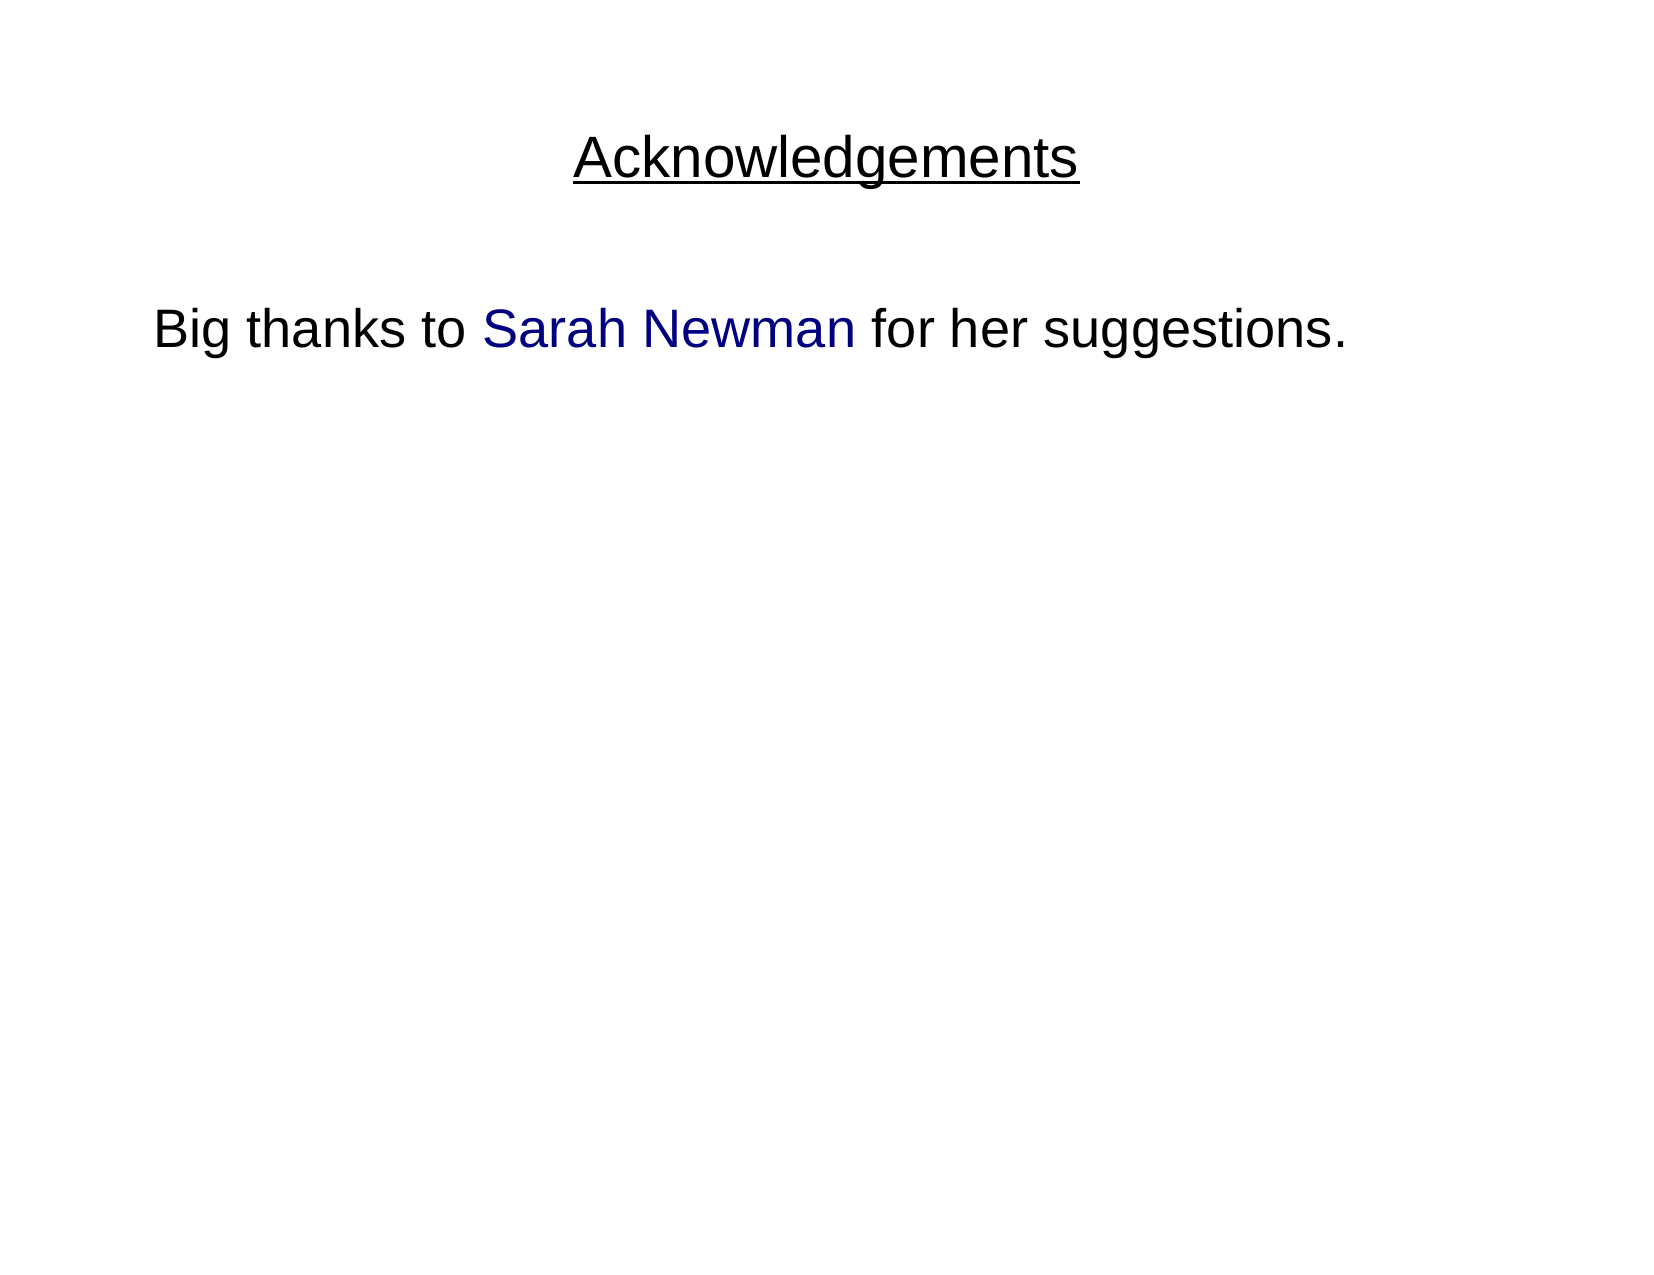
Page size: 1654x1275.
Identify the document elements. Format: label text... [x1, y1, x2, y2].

list Big thanks to Sarah Newman for her suggestions. [82, 298, 1571, 1038]
title Acknowledgements [82, 50, 1571, 264]
